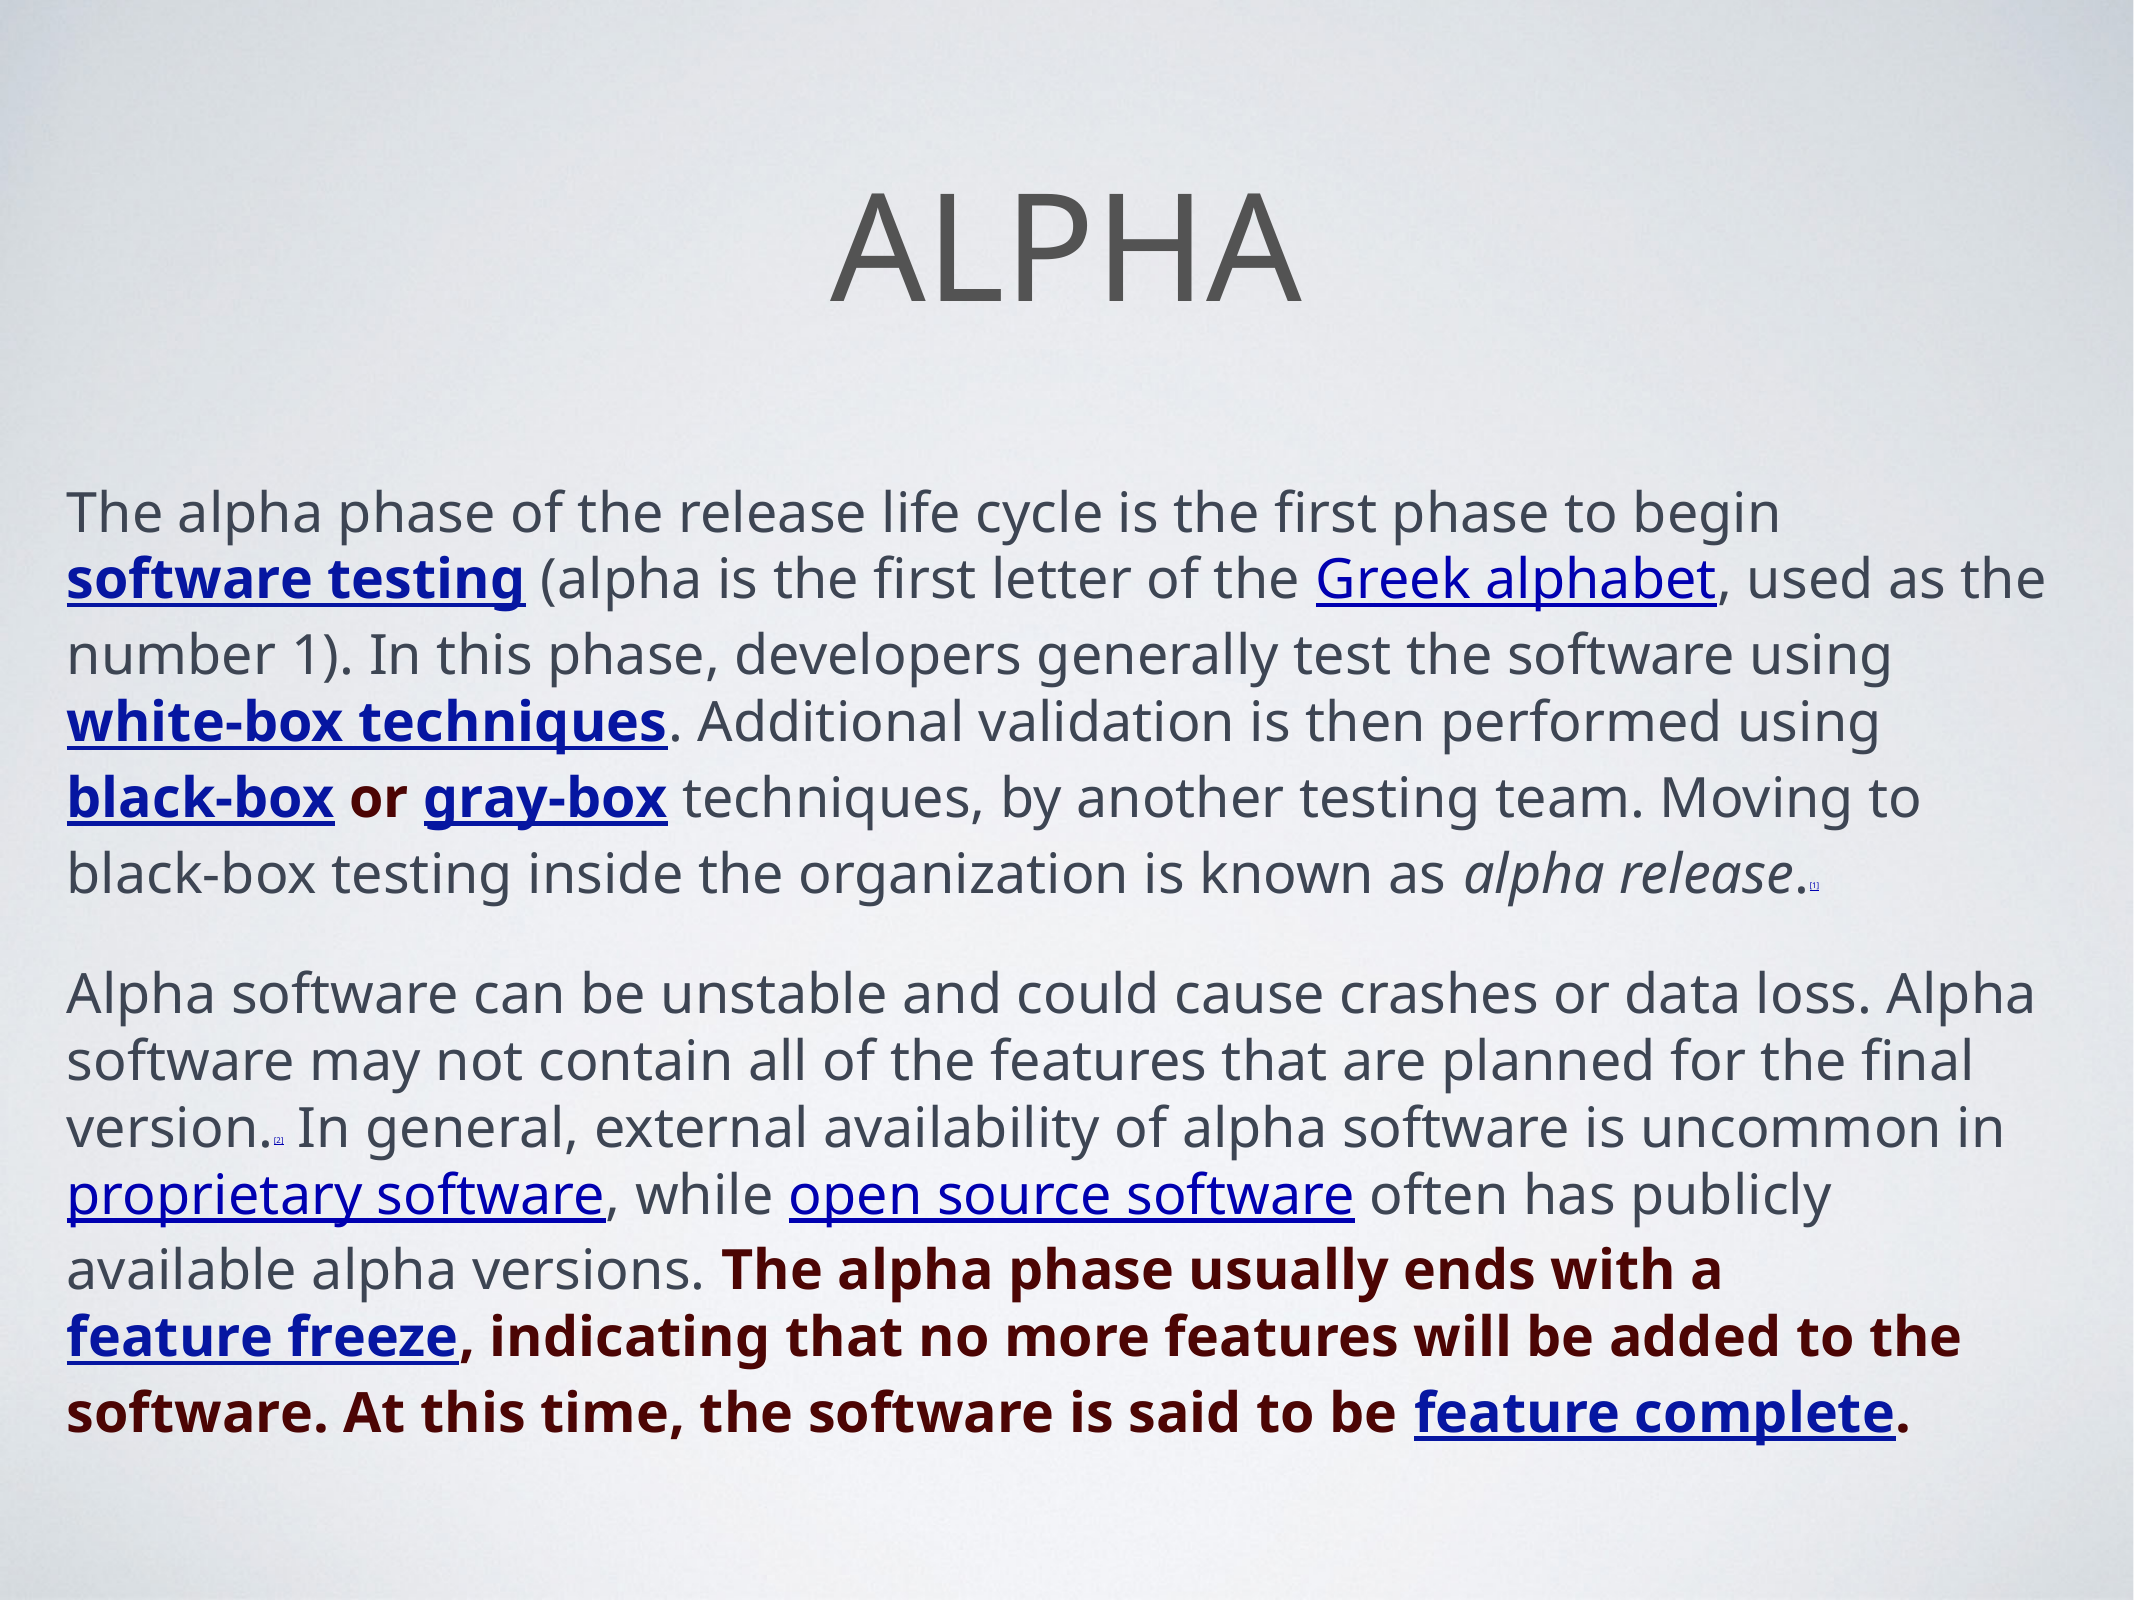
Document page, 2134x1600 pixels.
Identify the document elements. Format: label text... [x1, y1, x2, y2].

picture [0, 0, 2134, 1600]
list The alpha phase of the release life cycle is the first phase to begin software testing (alpha is the first letter of the Greek alphabet, used as the number 1). In this phase, developers generally test the software using white-box techniques. Additional validation is then performed using black-box or gray-box techniques, by another testing team. Moving to black-box testing inside the organization is known as alpha release.[1] Alpha software can be unstable and could cause crashes or data loss. Alpha software may not contain all of the features that are planned for the final version.[2] In general, external availability of alpha software is uncommon in proprietary software, while open source software often has publicly available alpha versions. The alpha phase usually ends with a feature freeze, indicating that no more features will be added to the software. At this time, the software is said to be feature complete. [58, 447, 2075, 1482]
title Alpha [58, 41, 2075, 442]
